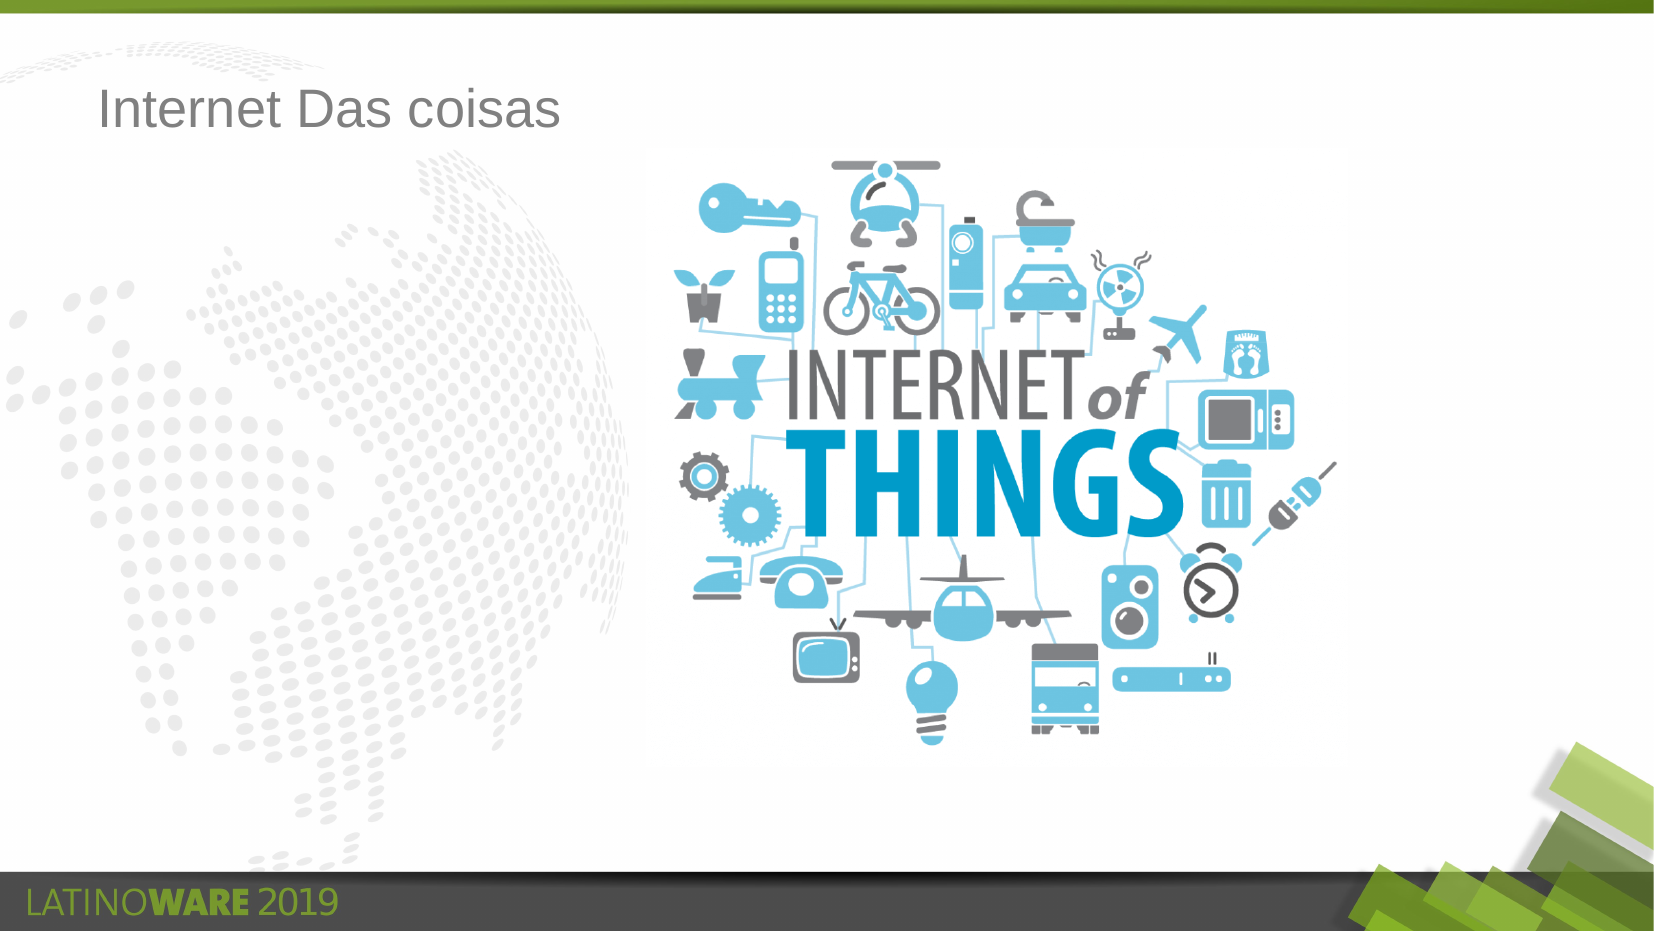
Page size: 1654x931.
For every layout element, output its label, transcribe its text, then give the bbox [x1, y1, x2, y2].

picture [0, 0, 1654, 931]
text_box Internet Das coisas [82, 70, 1571, 827]
